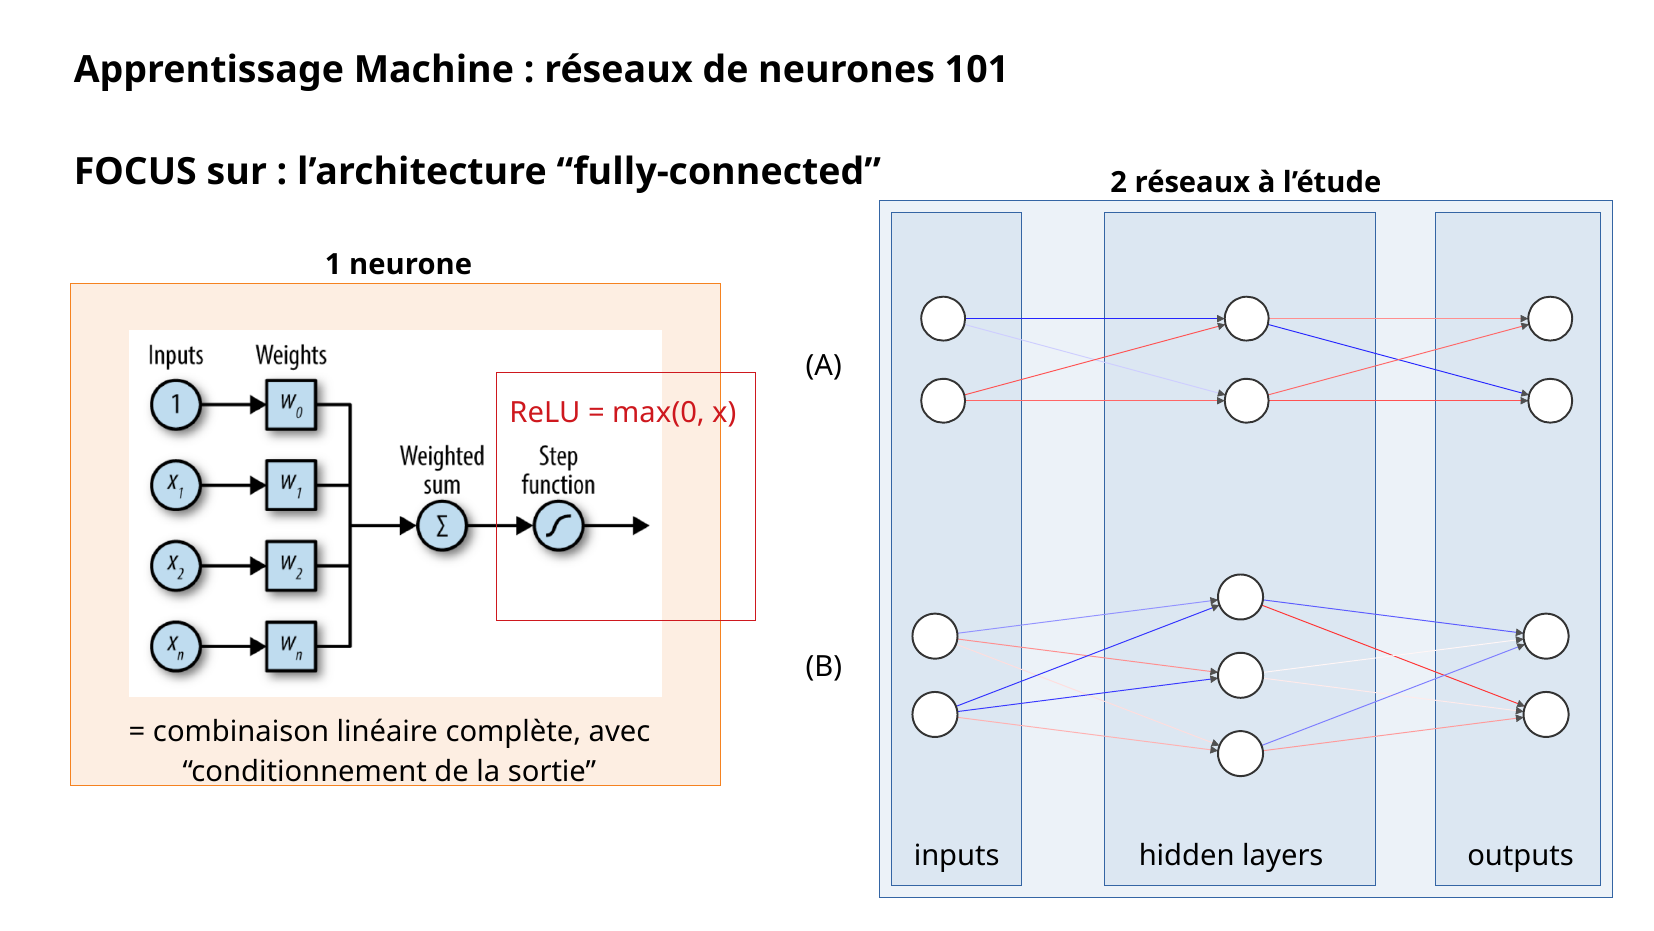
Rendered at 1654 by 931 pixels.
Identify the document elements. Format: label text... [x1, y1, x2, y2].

text_box (A) [785, 336, 863, 396]
text_box ReLU = max(0, x) [497, 383, 755, 432]
picture [868, 253, 1601, 457]
text_box outputs [1405, 826, 1636, 875]
text_box inputs [885, 826, 1028, 875]
text_box [70, 283, 721, 786]
text_box 2 réseaux à l’étude [1068, 153, 1424, 202]
text_box Apprentissage Machine : réseaux de neurones 101 FOCUS sur : l’architecture “fully-connected” [59, 35, 1536, 177]
text_box [879, 200, 1613, 898]
picture [497, 373, 662, 383]
text_box = combinaison linéaire complète, avec “conditionnement de la sortie” [106, 702, 674, 784]
text_box hidden layers [1116, 826, 1347, 875]
text_box [662, 432, 721, 620]
text_box 1 neurone [283, 236, 514, 284]
picture [497, 432, 662, 620]
text_box [662, 373, 721, 383]
picture [129, 330, 662, 697]
text_box (B) [785, 637, 863, 697]
picture [874, 531, 1610, 804]
